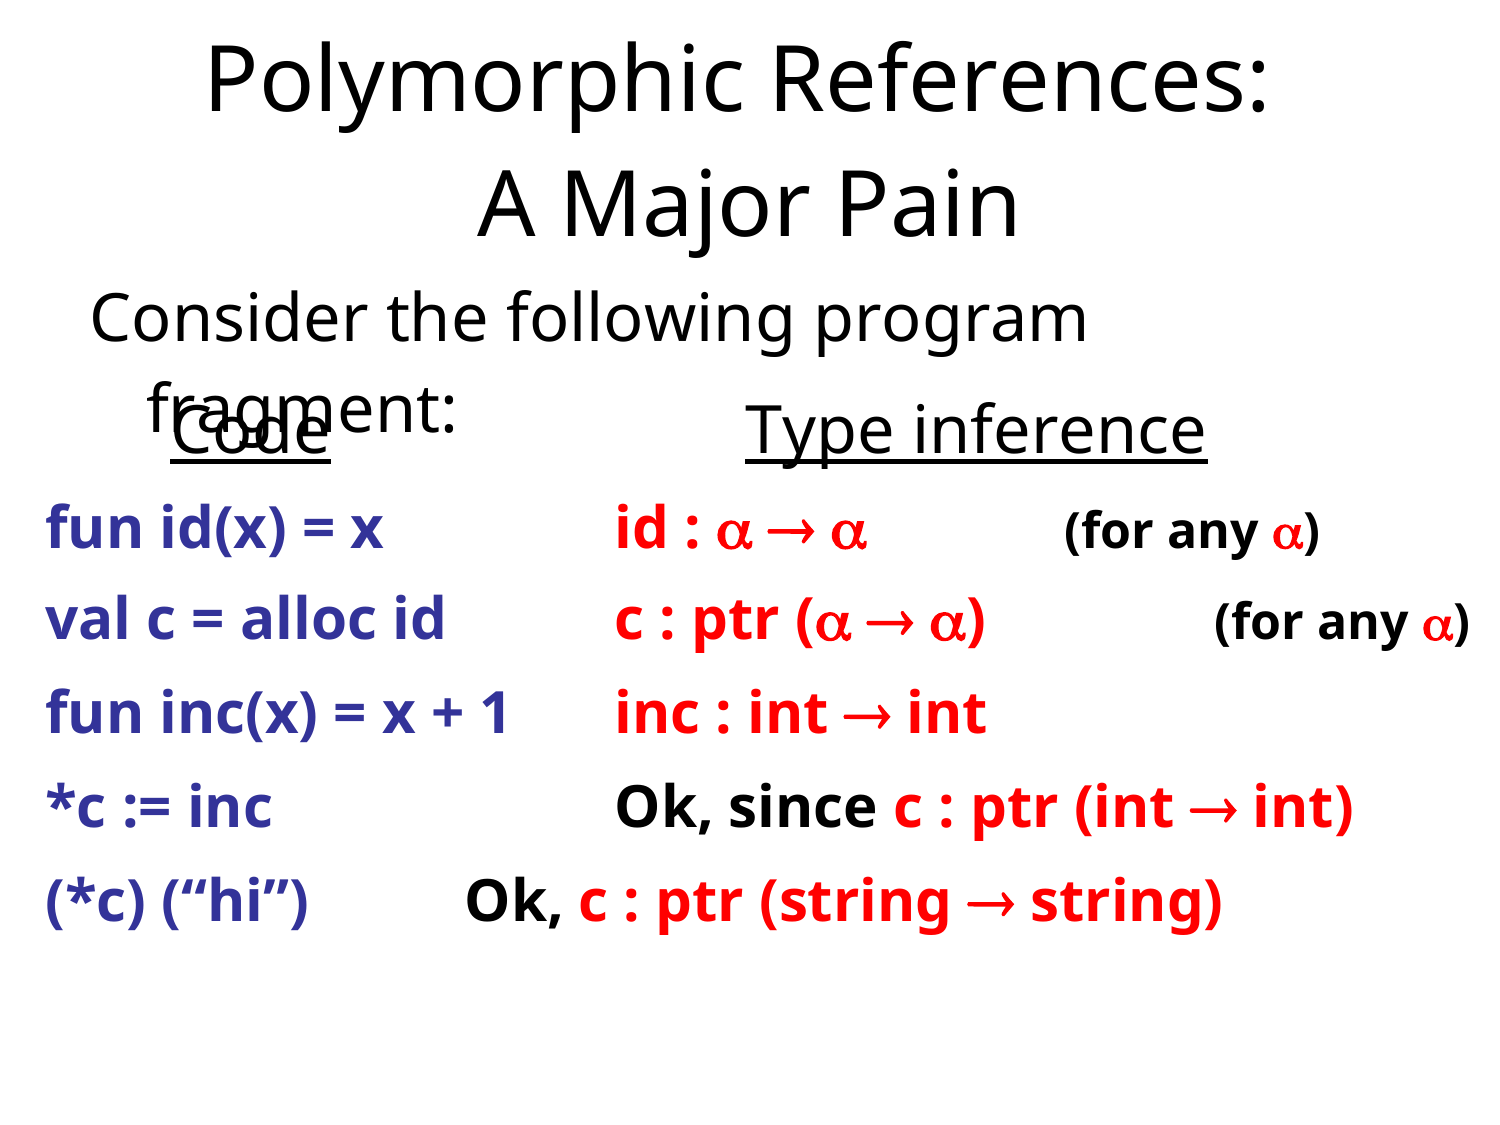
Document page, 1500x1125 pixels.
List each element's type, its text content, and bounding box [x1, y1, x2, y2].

title Polymorphic References: A Major Pain [75, 24, 1426, 254]
text_box Code Type inference fun id(x) = x id :    (for any ) val c = alloc id c : ptr (  ) (for any ) fun inc(x) = x + 1 inc : int  int *c := inc Ok, since c : ptr (int  int) (*c) (“hi”) Ok, c : ptr (string  string) [0, 374, 1500, 938]
list Consider the following program fragment: [75, 262, 1426, 374]
